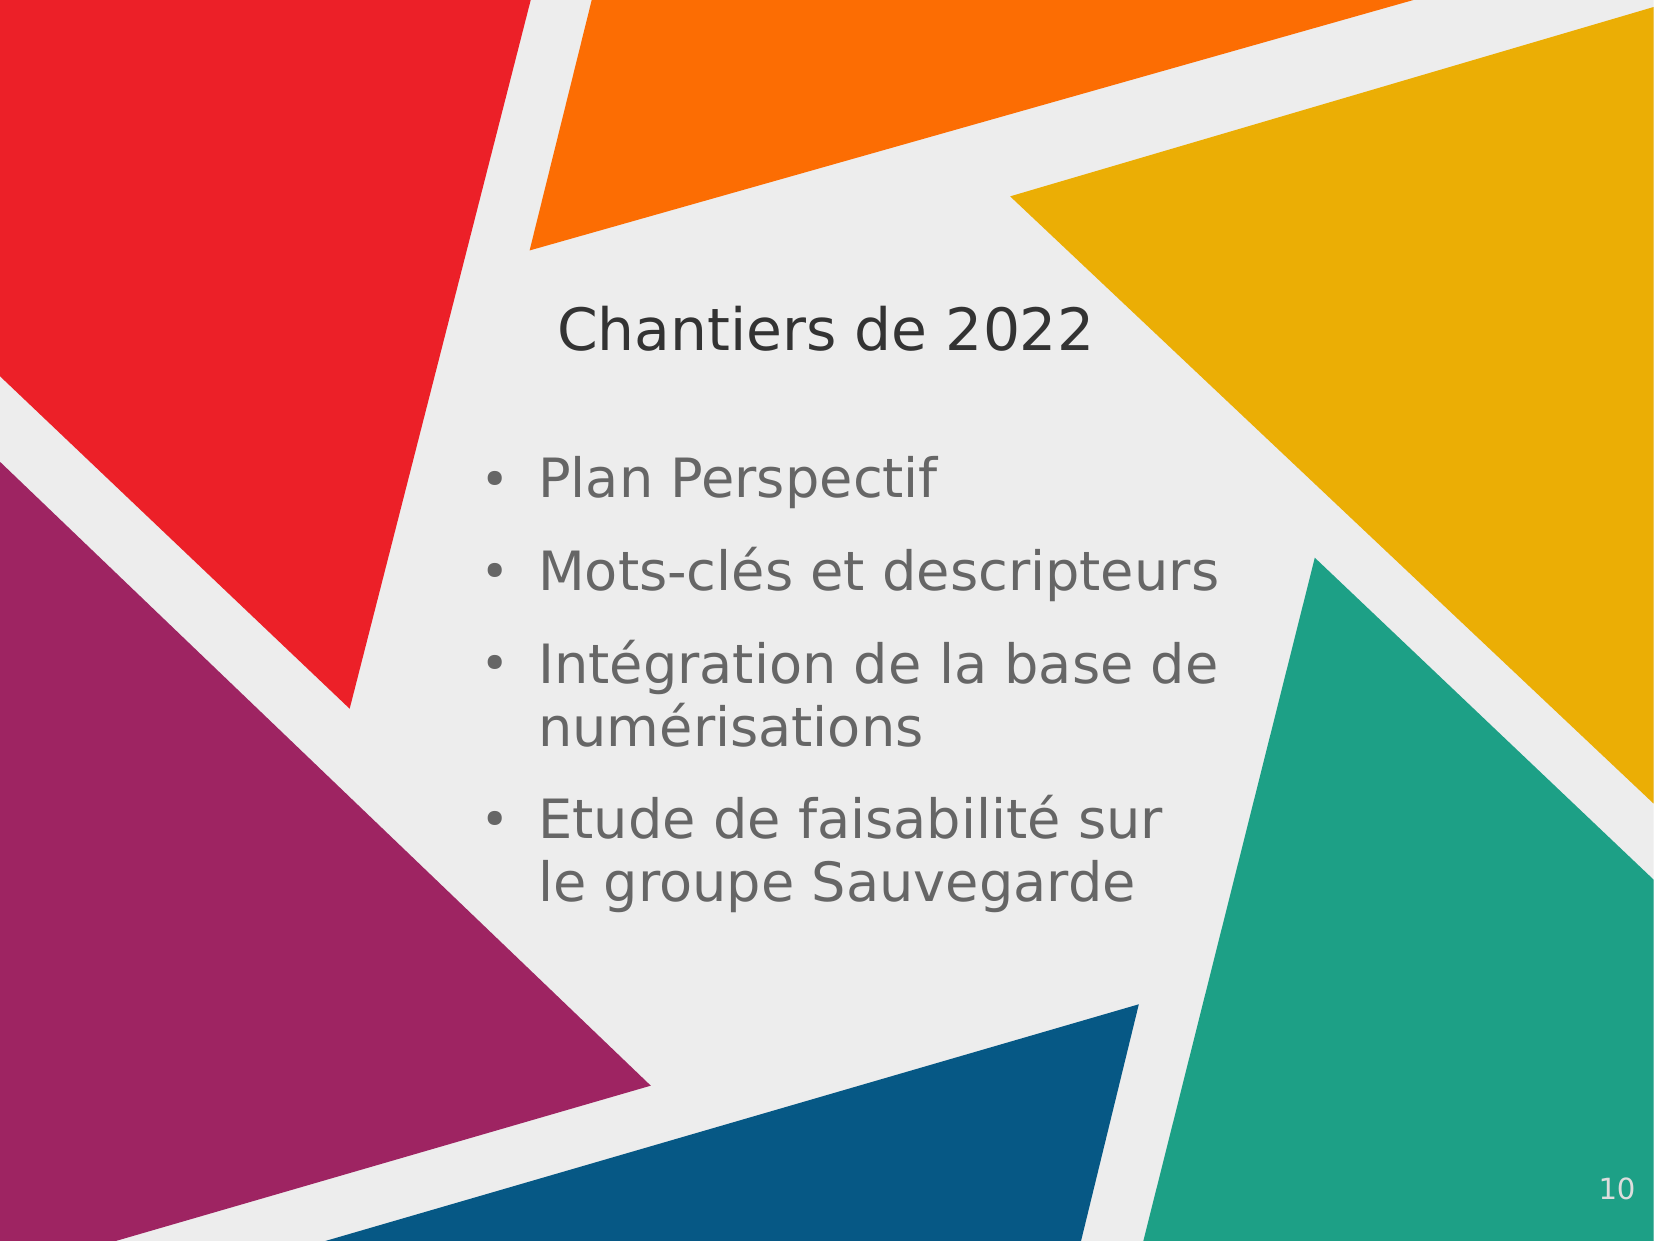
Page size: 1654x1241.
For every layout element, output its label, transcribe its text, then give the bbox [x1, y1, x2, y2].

title Chantiers de 2022 [467, 226, 1185, 434]
list Plan Perspectif Mots-clés et descripteurs Intégration de la base de numérisations Etude de faisabilité sur le groupe Sauvegarde [467, 447, 1229, 1005]
